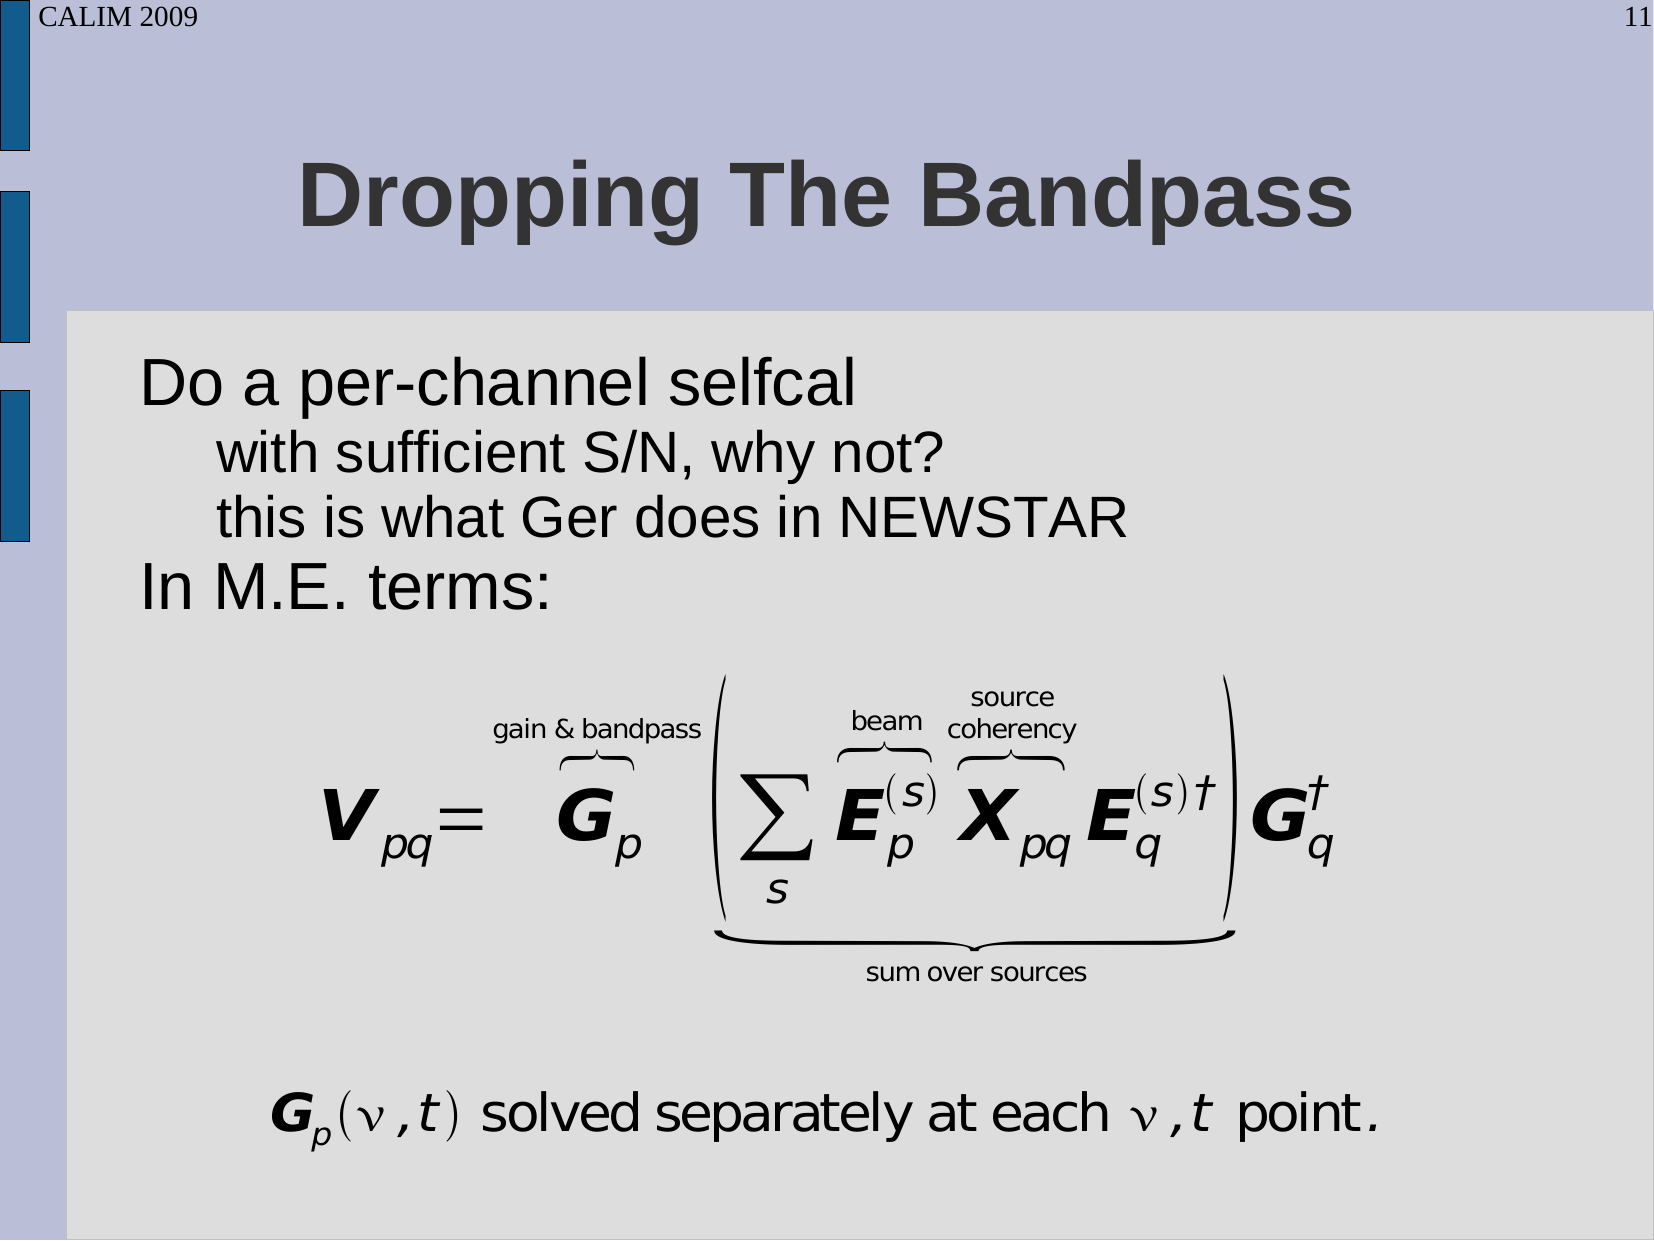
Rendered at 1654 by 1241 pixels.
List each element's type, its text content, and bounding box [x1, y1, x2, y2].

list Do a per-channel selfcal with sufficient S/N, why not? this is what Ger does in NEWSTAR In M.E. terms: [121, 344, 1534, 1127]
chart [261, 670, 1389, 1233]
title Dropping The Bandpass [121, 91, 1534, 299]
